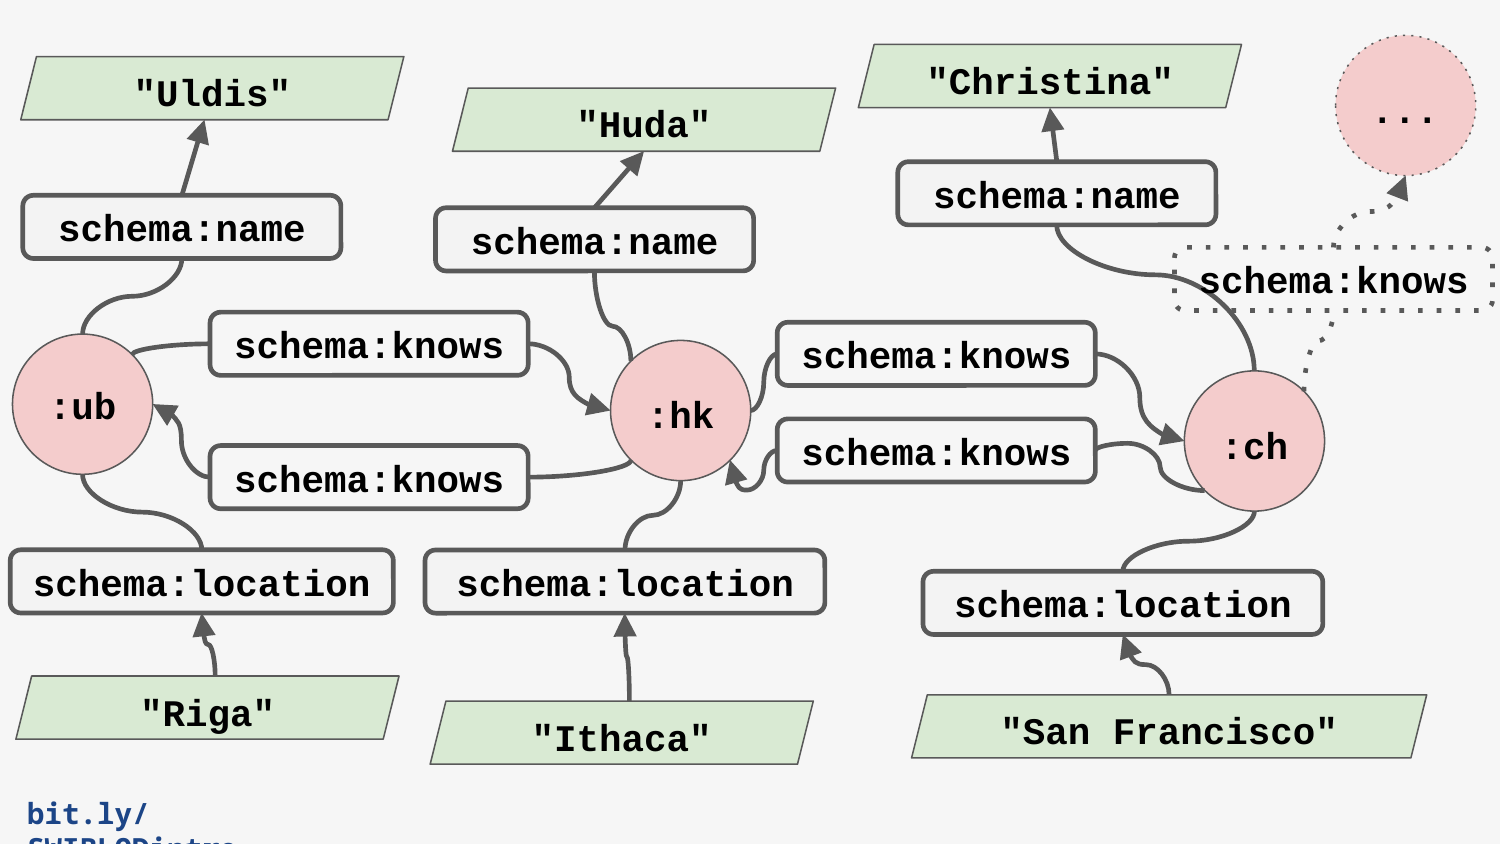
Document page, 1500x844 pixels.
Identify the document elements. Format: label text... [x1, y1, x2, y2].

text_box schema:knows [777, 322, 1096, 386]
text_box schema:knows [210, 445, 529, 509]
text_box :ch [1184, 370, 1325, 512]
text_box :hk [610, 340, 751, 481]
text_box schema:location [922, 571, 1323, 635]
text_box schema:name [22, 195, 341, 259]
text_box schema:knows [777, 418, 1096, 483]
text_box schema:knows [1174, 247, 1493, 311]
text_box schema:location [425, 549, 825, 614]
text_box "Ithaca" [430, 701, 814, 765]
text_box ... [1335, 35, 1476, 176]
text_box "San Francisco" [911, 694, 1427, 758]
text_box "Huda" [452, 88, 836, 152]
text_box :ub [12, 334, 153, 475]
text_box "Riga" [15, 676, 400, 740]
text_box schema:location [10, 549, 394, 613]
text_box "Uldis" [20, 56, 404, 120]
text_box schema:name [435, 207, 754, 271]
text_box schema:knows [210, 312, 529, 376]
text_box schema:name [897, 161, 1216, 225]
text_box "Christina" [858, 44, 1242, 108]
